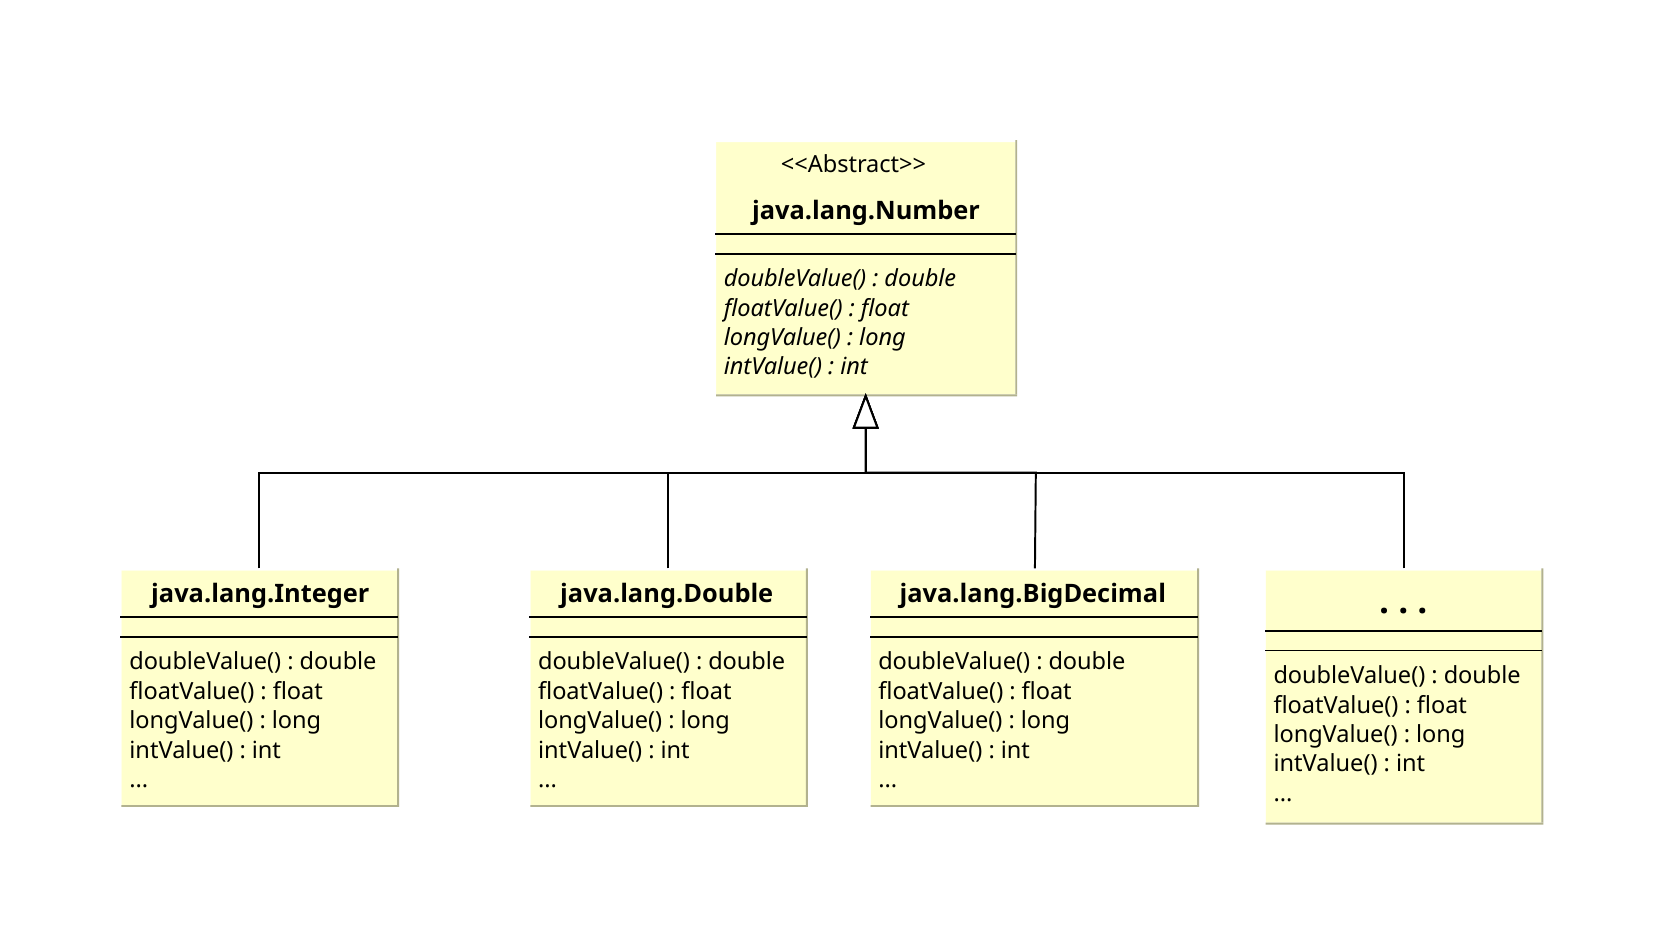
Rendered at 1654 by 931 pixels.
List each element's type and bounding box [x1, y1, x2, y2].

picture [89, 109, 1574, 855]
